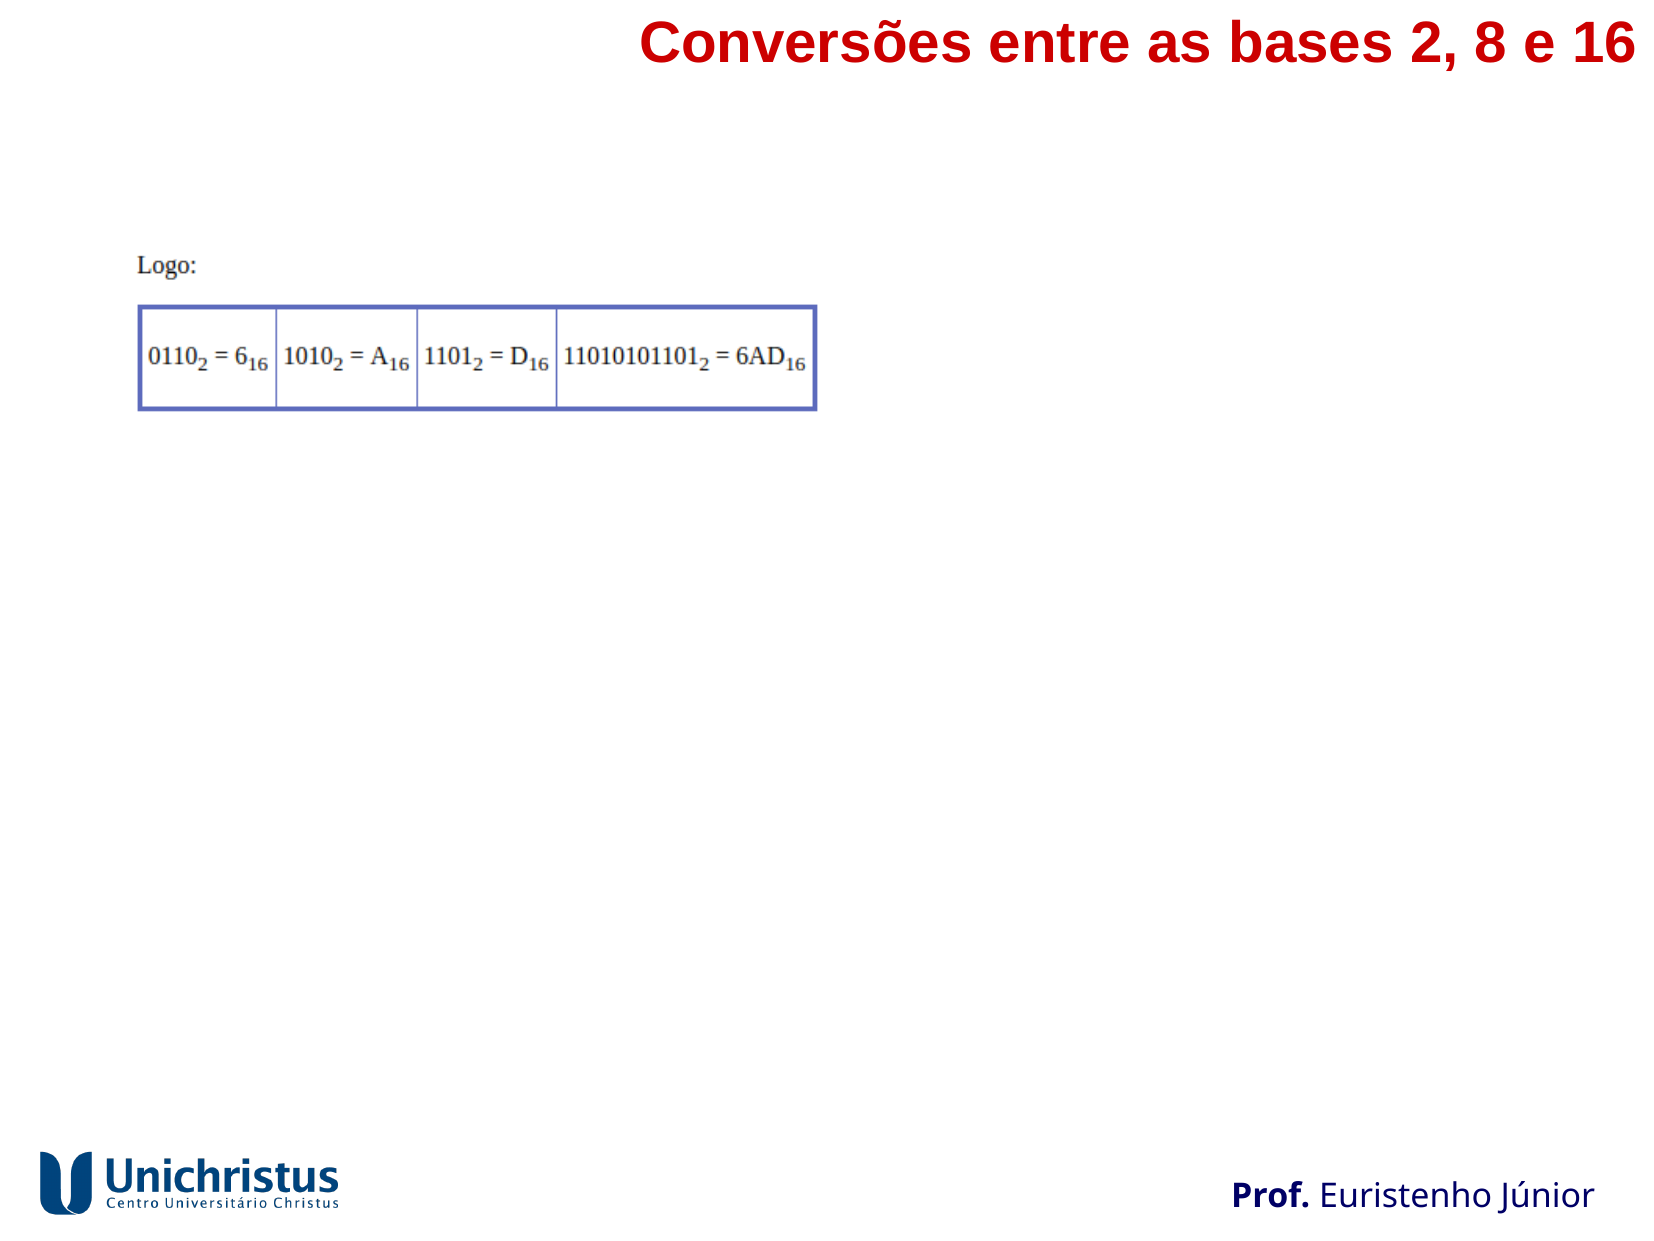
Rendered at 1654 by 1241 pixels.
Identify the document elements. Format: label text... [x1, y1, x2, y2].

text_box Prof. Euristenho Júnior [1216, 1163, 1654, 1224]
picture [116, 236, 863, 435]
picture [35, 1148, 343, 1217]
text_box Conversões entre as bases 2, 8 e 16 [624, 2, 1654, 83]
